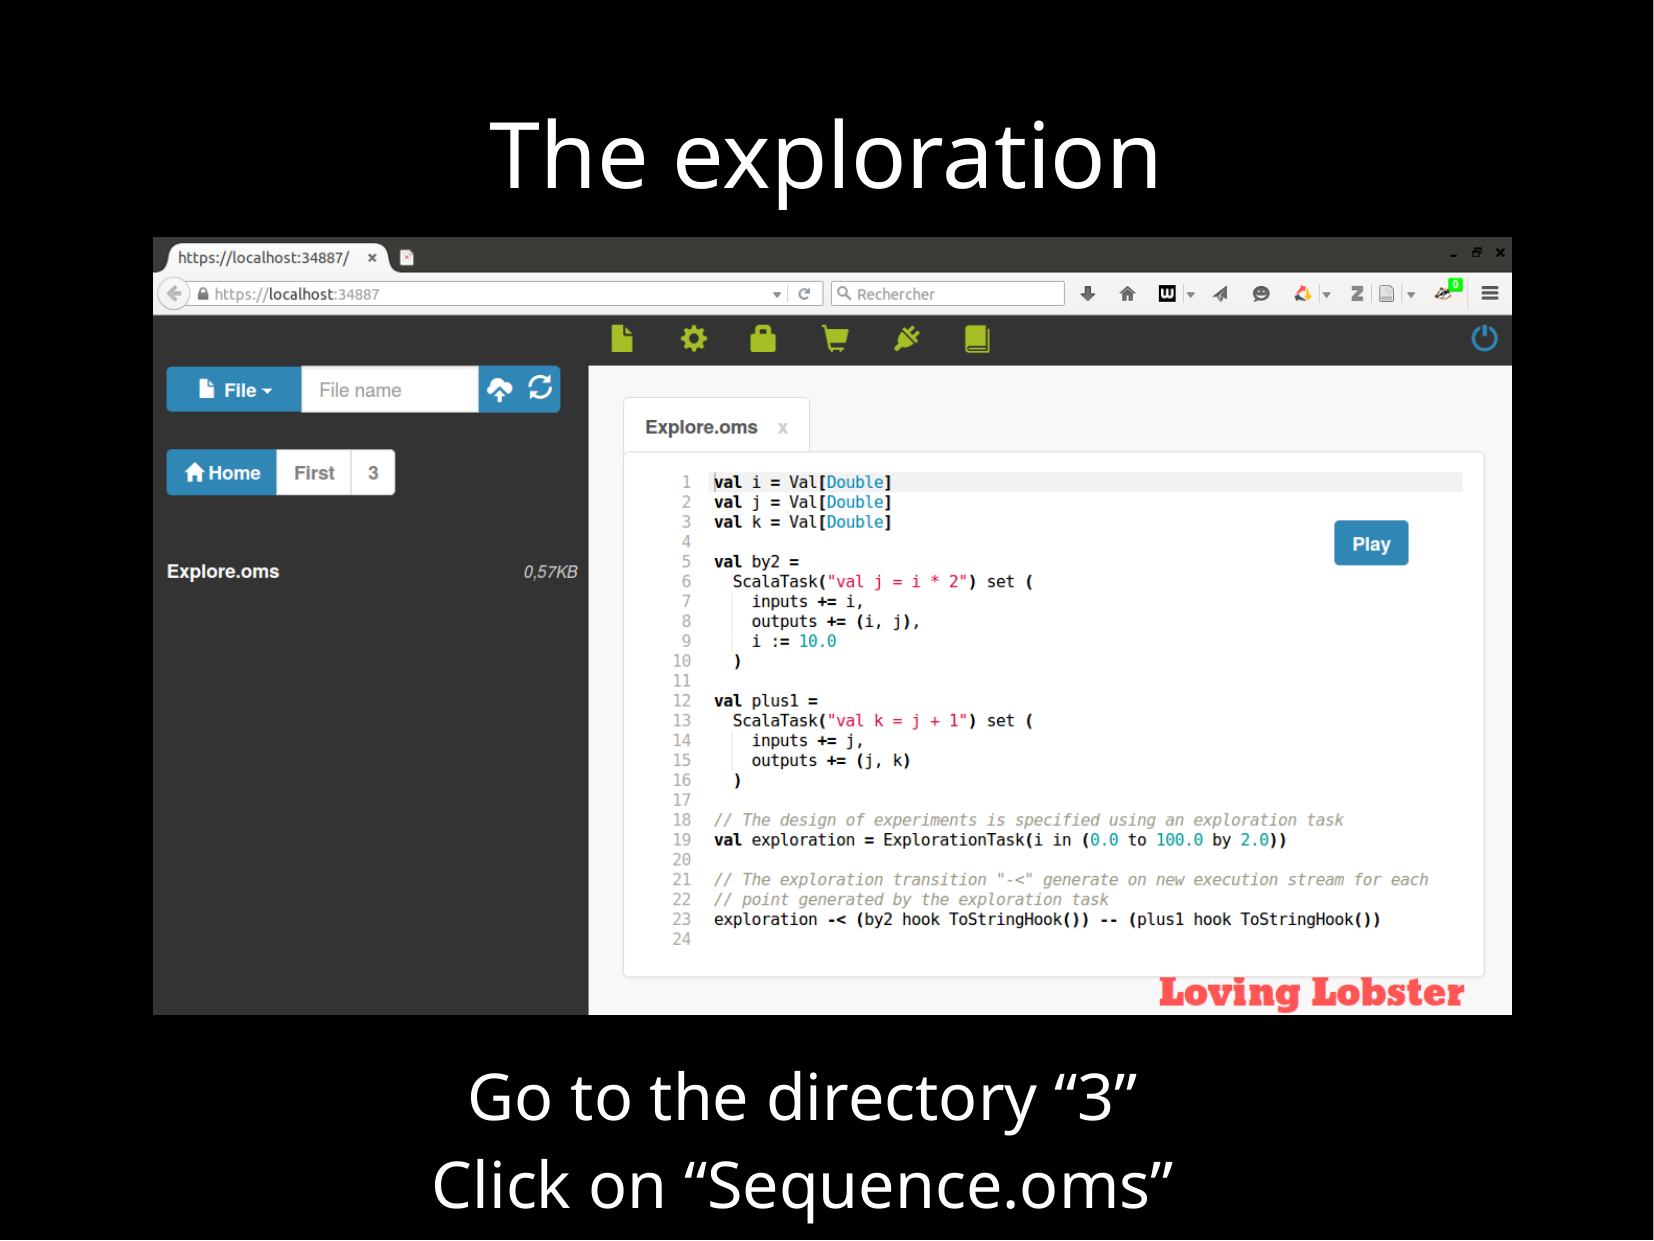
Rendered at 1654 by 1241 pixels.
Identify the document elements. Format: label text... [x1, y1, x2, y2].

list Go to the directory “3” Click on “Sequence.oms” [59, 1051, 1548, 1229]
picture [153, 237, 1512, 1015]
title The exploration [82, 49, 1571, 257]
